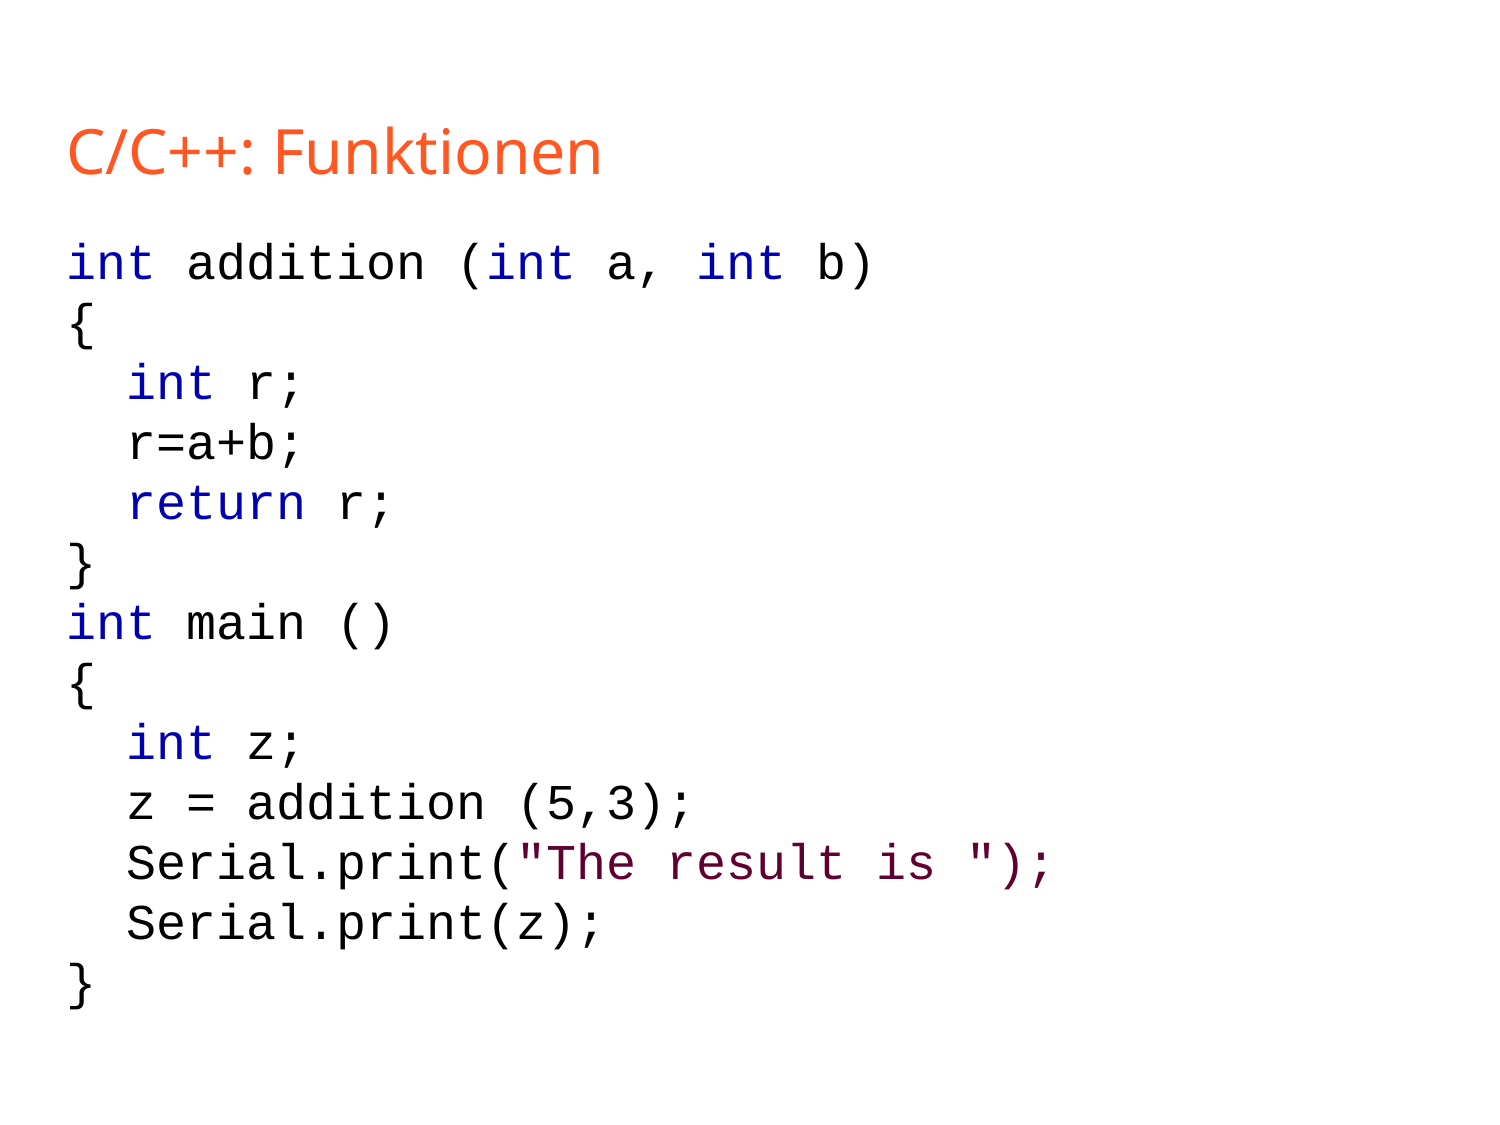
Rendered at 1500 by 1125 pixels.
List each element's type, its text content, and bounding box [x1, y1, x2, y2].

list int addition (int a, int b) { int r; r=a+b; return r; } int main () { int z; z = addition (5,3); Serial.print("The result is "); Serial.print(z); } [51, 214, 1449, 962]
title C/C++: Funktionen [51, 97, 1449, 214]
